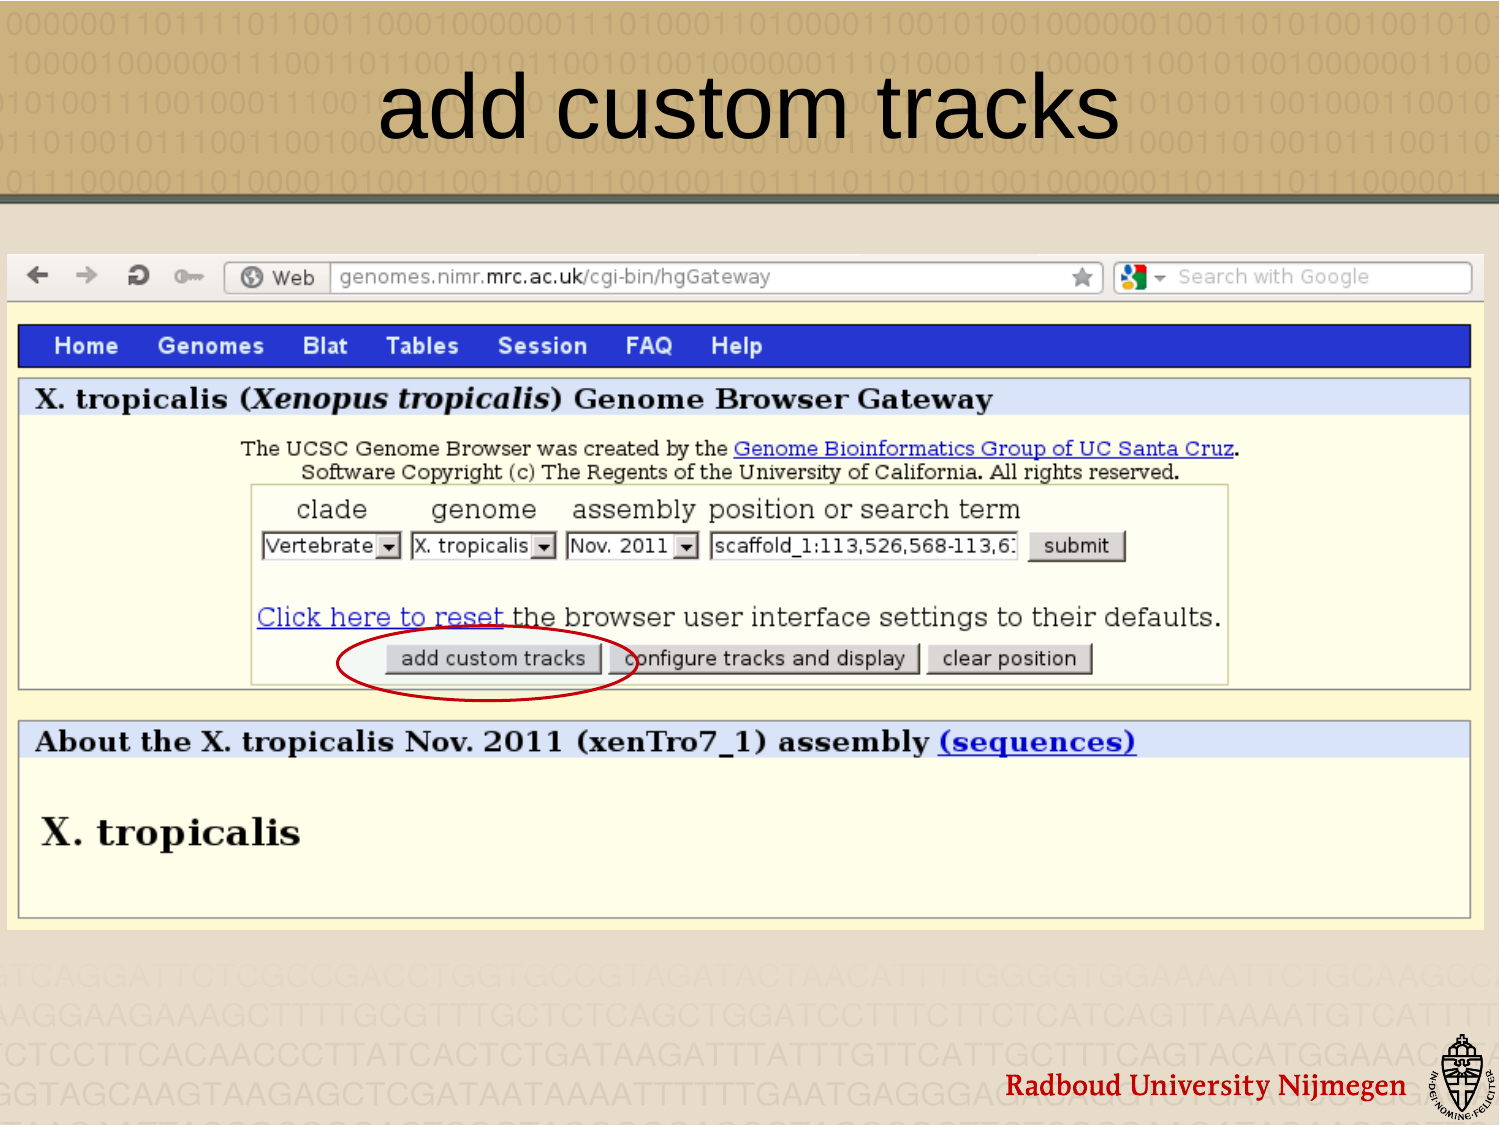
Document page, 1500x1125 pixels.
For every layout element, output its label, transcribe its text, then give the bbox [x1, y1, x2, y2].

title add custom tracks [75, 7, 1425, 196]
picture [0, 1, 1500, 1125]
text_box [337, 625, 638, 701]
